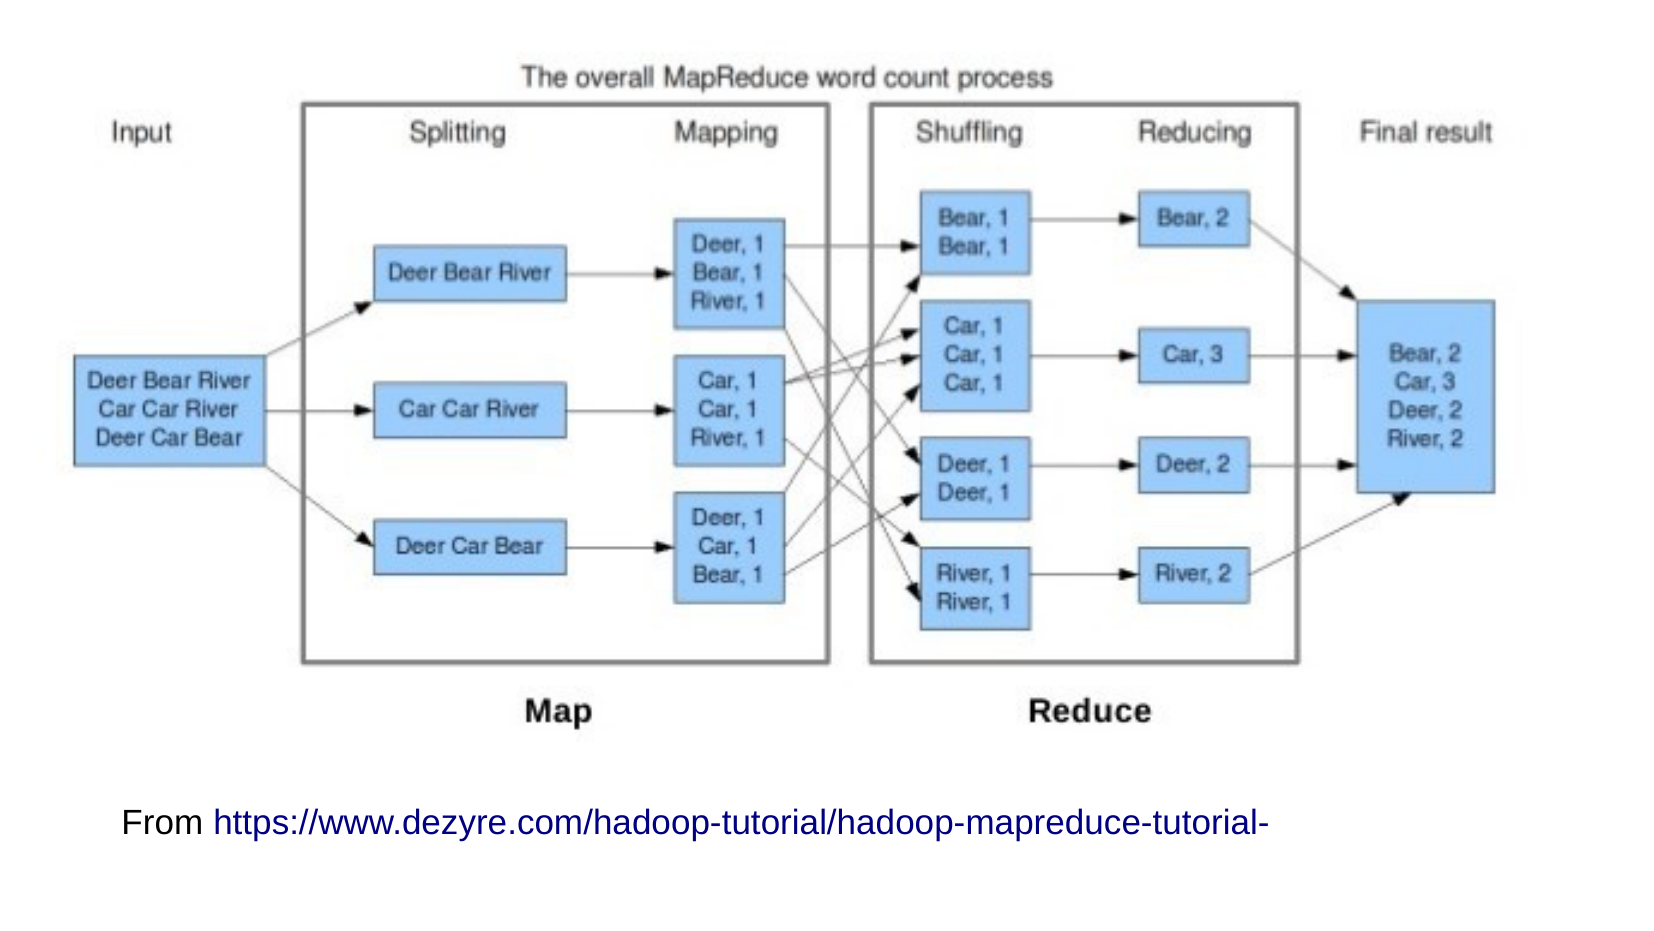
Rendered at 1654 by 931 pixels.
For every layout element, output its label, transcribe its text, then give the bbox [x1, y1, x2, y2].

list From https://www.dezyre.com/hadoop-tutorial/hadoop-mapreduce-tutorial- [71, 802, 1561, 886]
picture [38, 14, 1561, 742]
